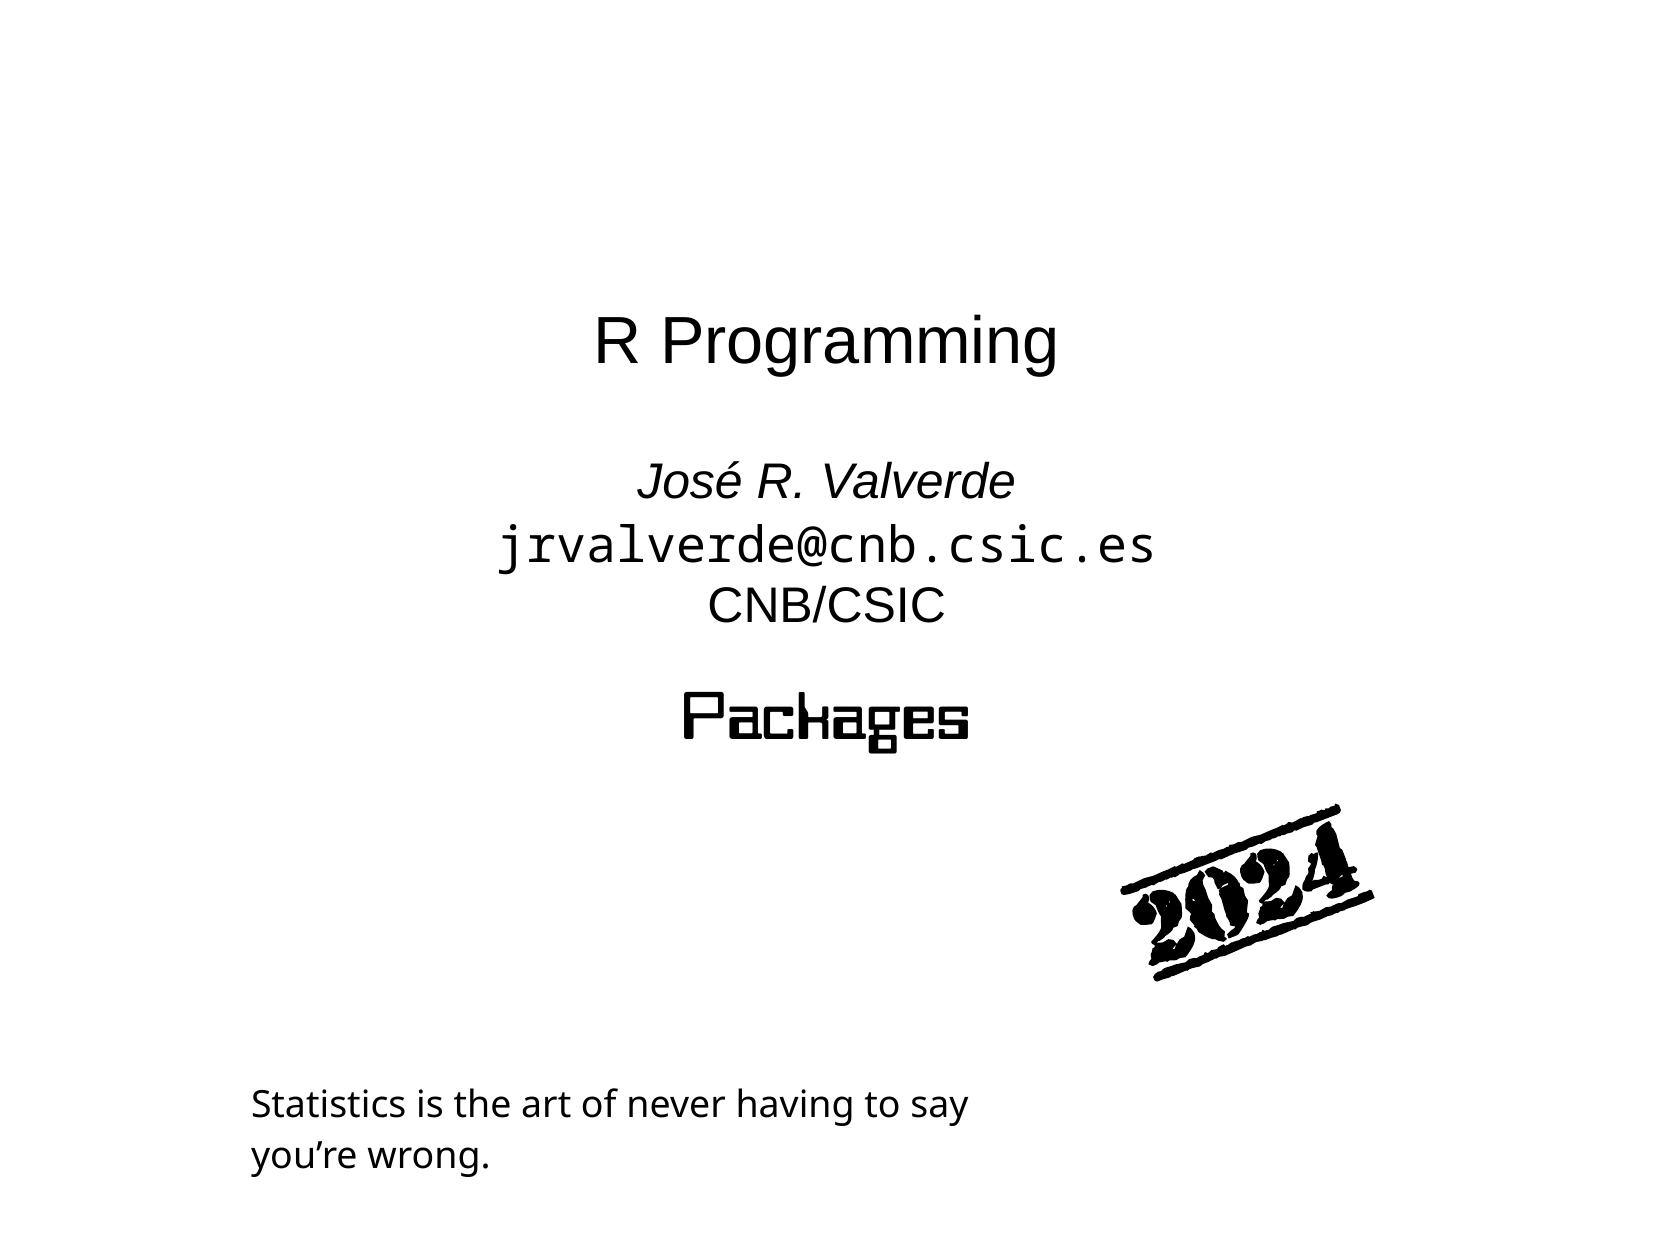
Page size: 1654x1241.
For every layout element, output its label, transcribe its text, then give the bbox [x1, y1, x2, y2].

subtitle R Programming José R. Valverde jrvalverde@cnb.csic.es CNB/CSIC Packages [82, 49, 1571, 1010]
text_box 2024 [1105, 775, 1434, 994]
text_box Statistics is the art of never having to say you’re wrong. [236, 1069, 1052, 1134]
